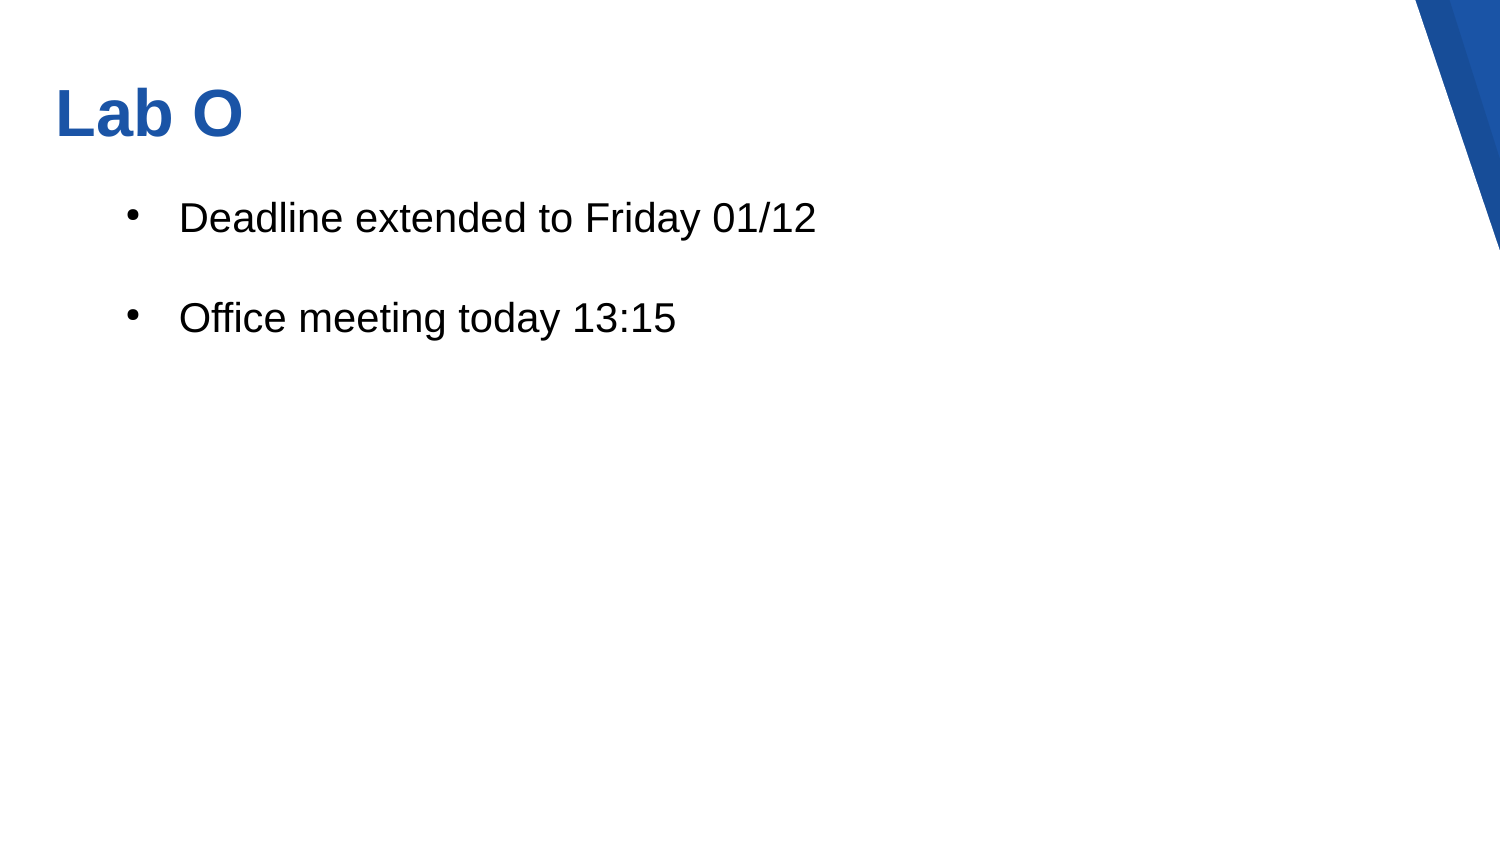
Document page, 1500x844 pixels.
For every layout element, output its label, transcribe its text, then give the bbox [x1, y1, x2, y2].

title Lab O [40, 97, 1231, 166]
list Deadline extended to Friday 01/12 Office meeting today 13:15 [92, 176, 1459, 844]
